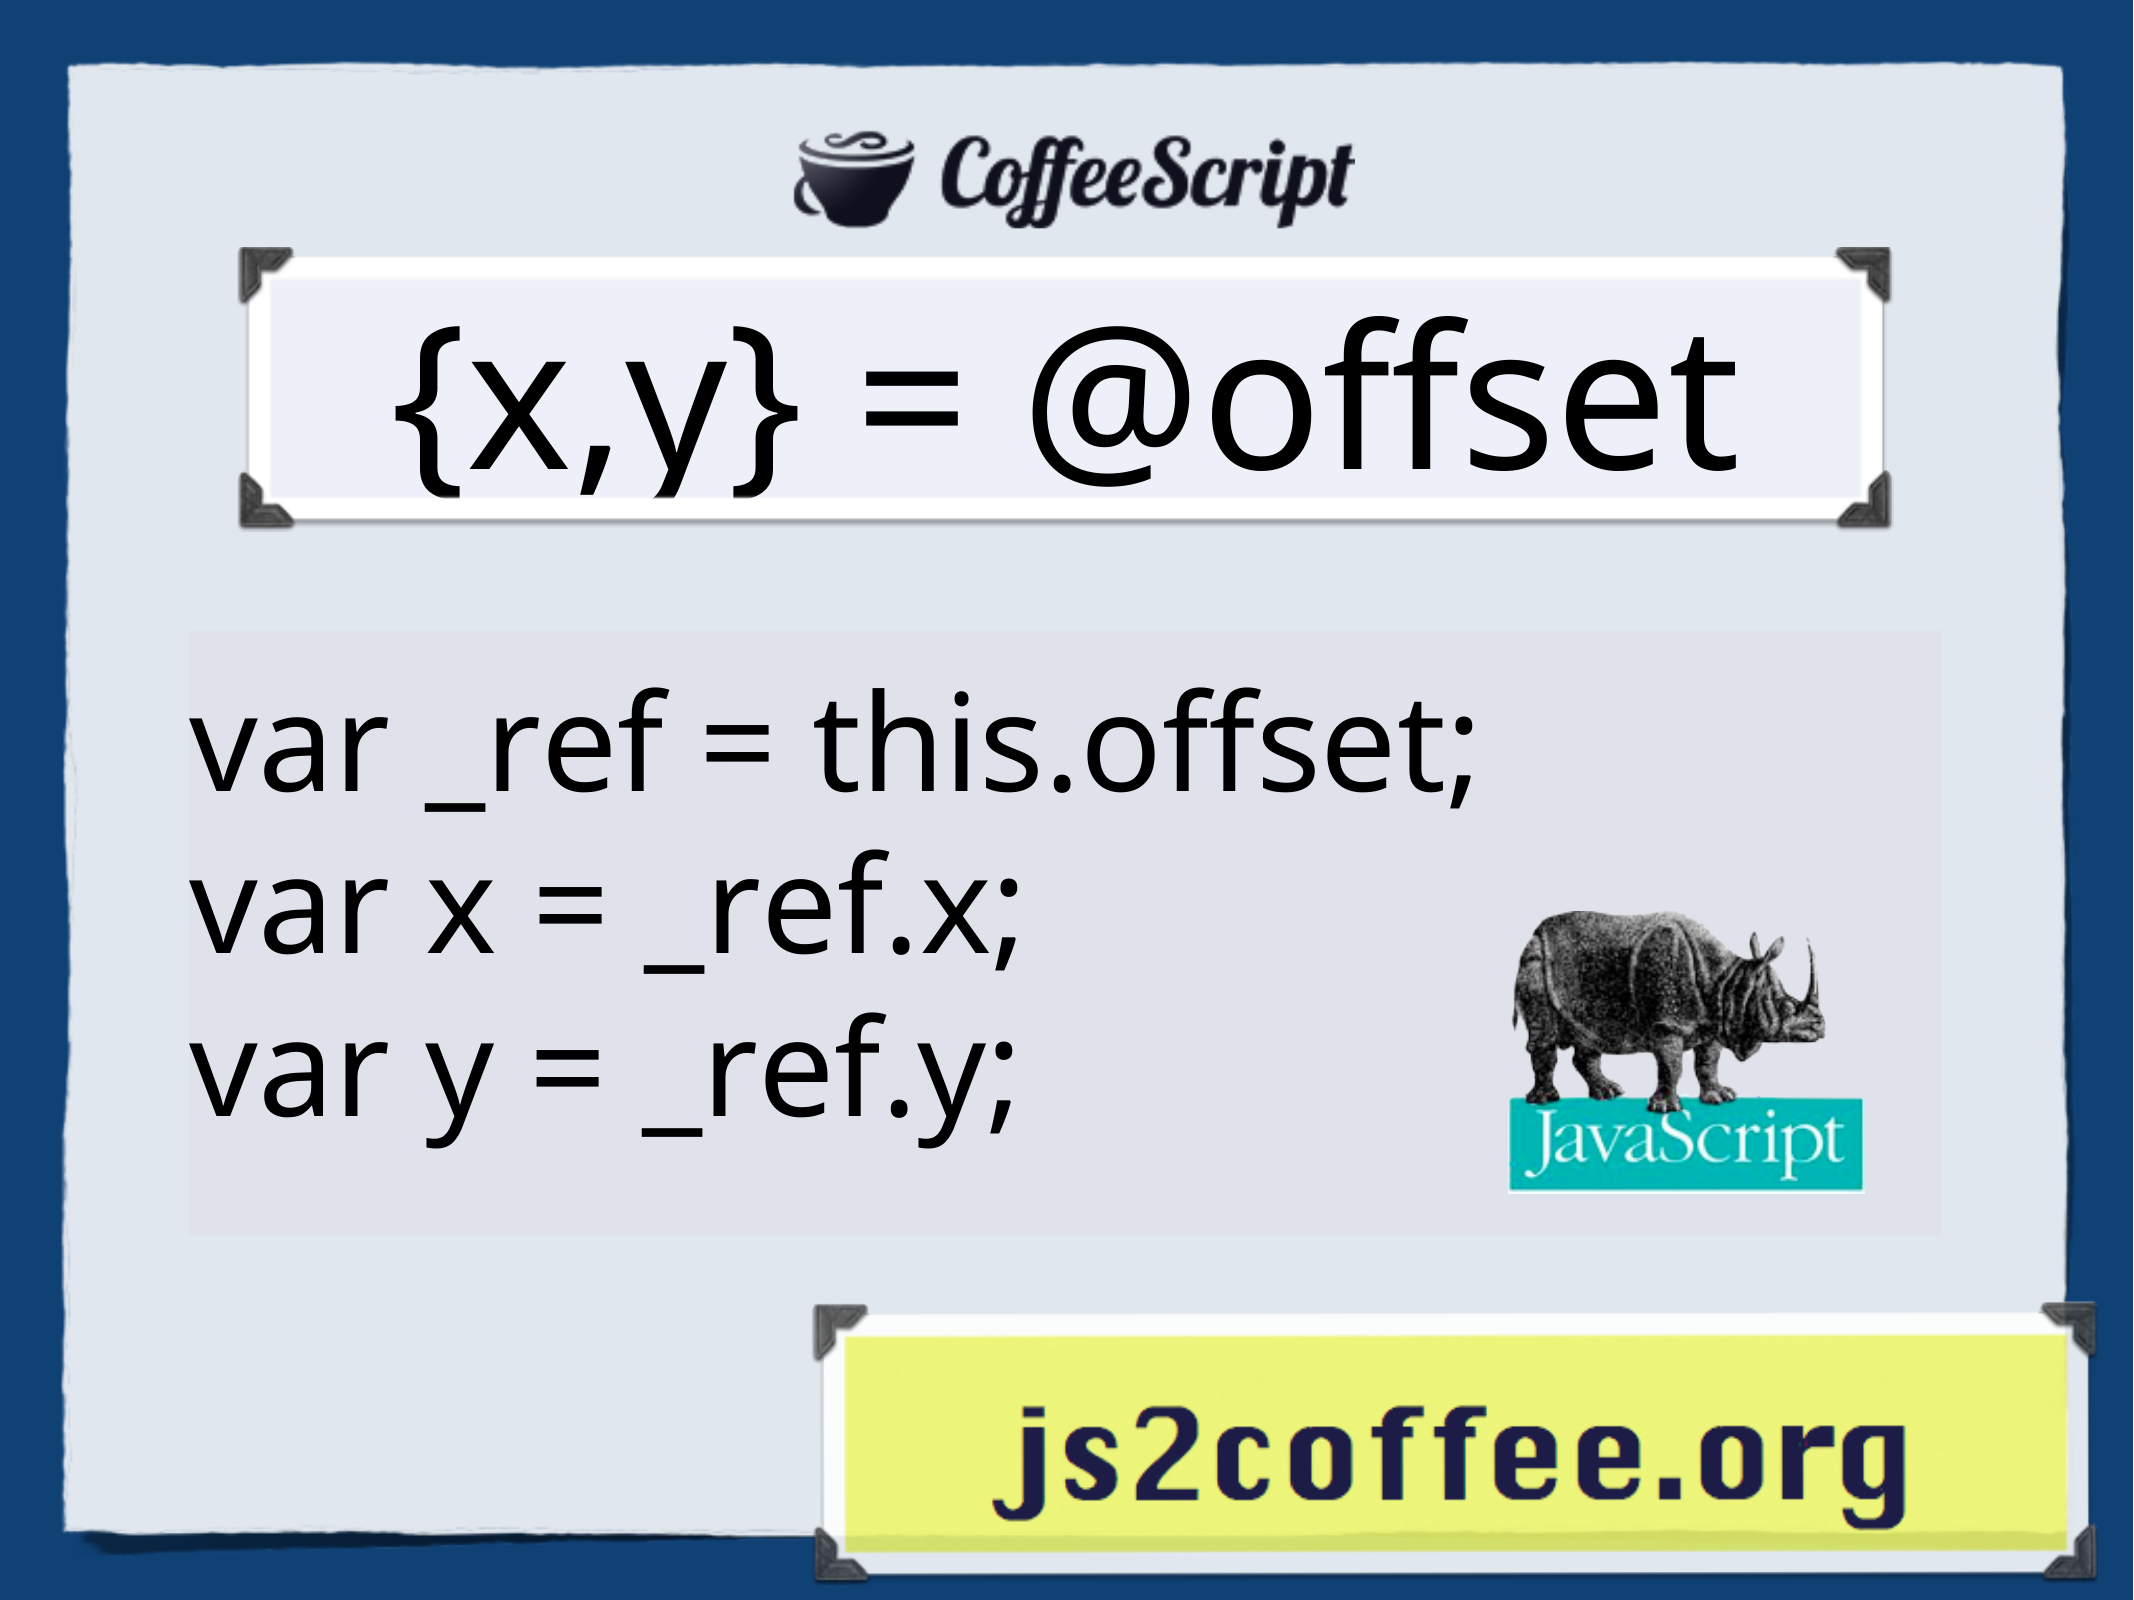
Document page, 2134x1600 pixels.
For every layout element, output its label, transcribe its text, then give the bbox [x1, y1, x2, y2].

picture [54, 52, 2126, 1600]
text_box var _ref = this.offset; var x = _ref.x; var y = _ref.y; [189, 631, 1942, 1236]
